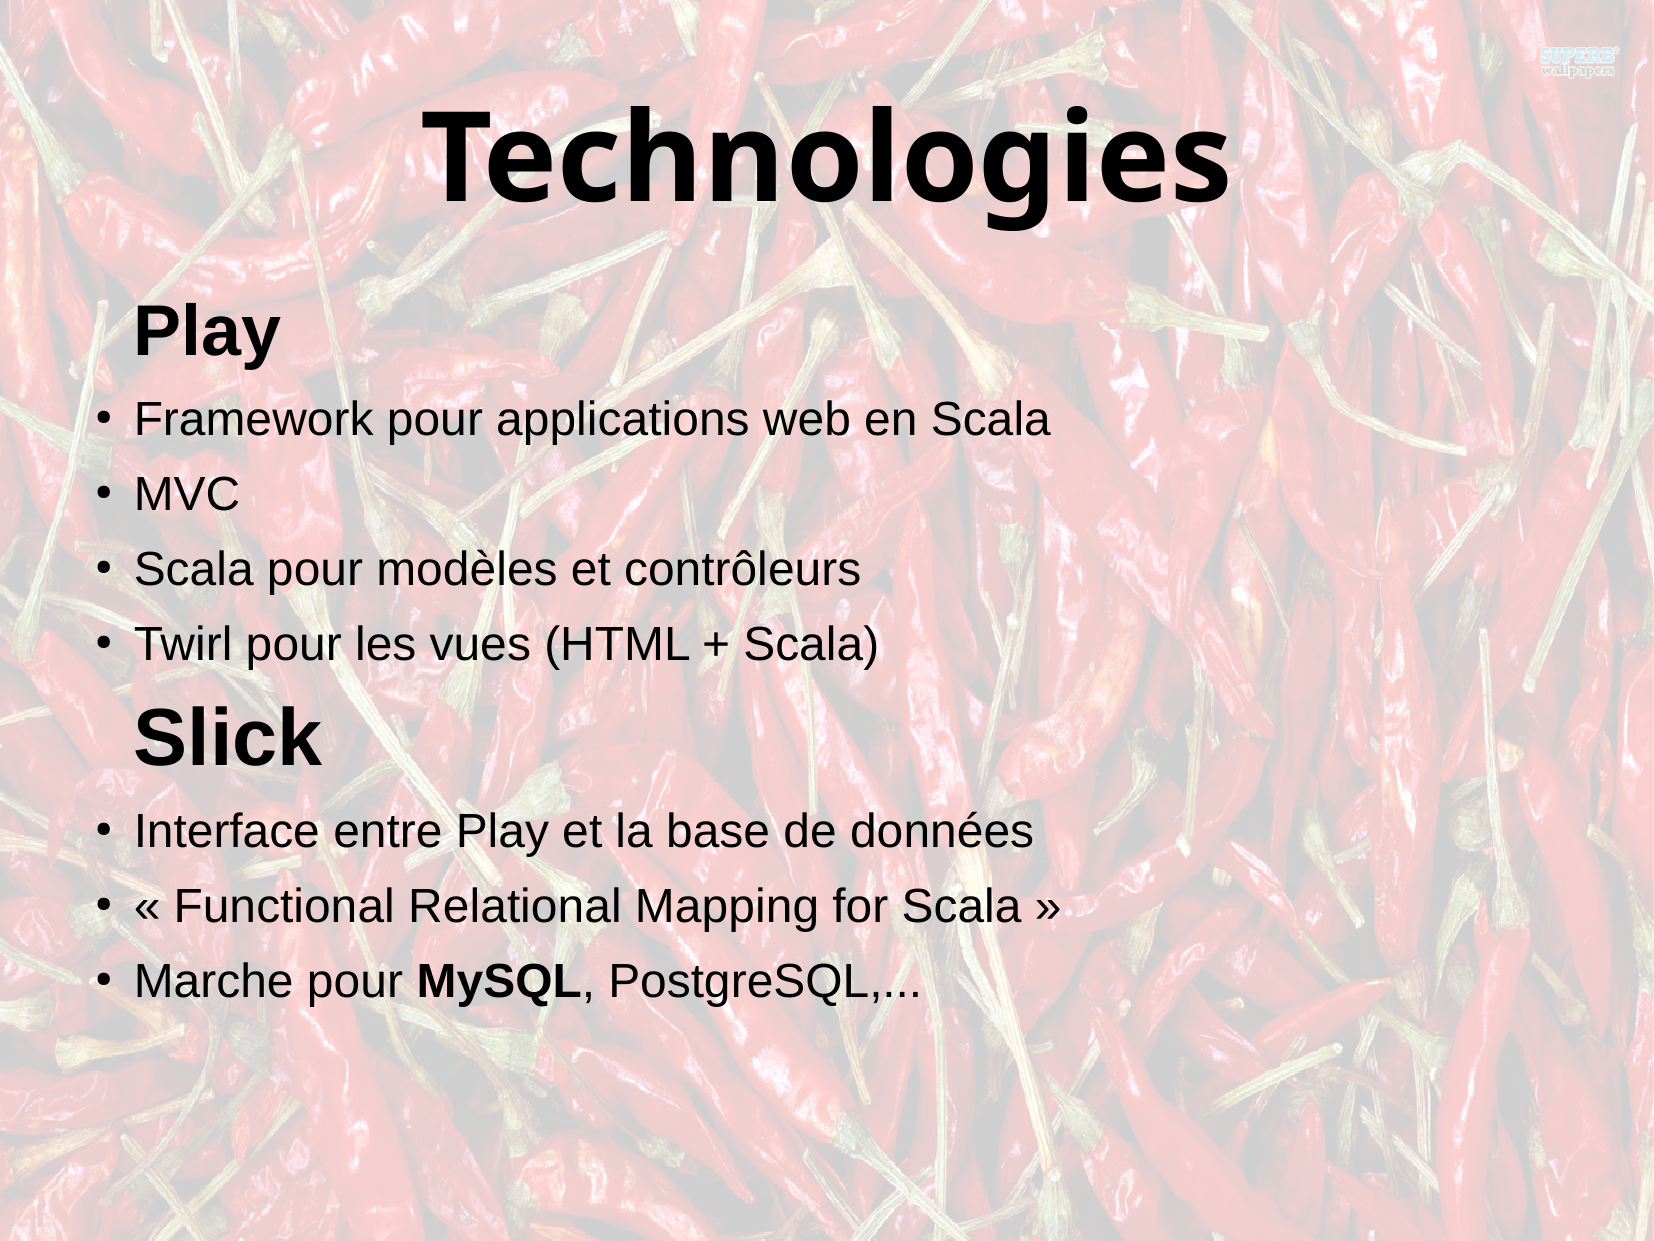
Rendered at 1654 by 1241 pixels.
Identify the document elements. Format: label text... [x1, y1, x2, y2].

title Technologies [82, 49, 1571, 257]
list Play Framework pour applications web en Scala MVC Scala pour modèles et contrôleurs Twirl pour les vues (HTML + Scala) Slick Interface entre Play et la base de données « Functional Relational Mapping for Scala » Marche pour MySQL, PostgreSQL,... [82, 290, 1571, 1010]
picture [0, 0, 1654, 1241]
